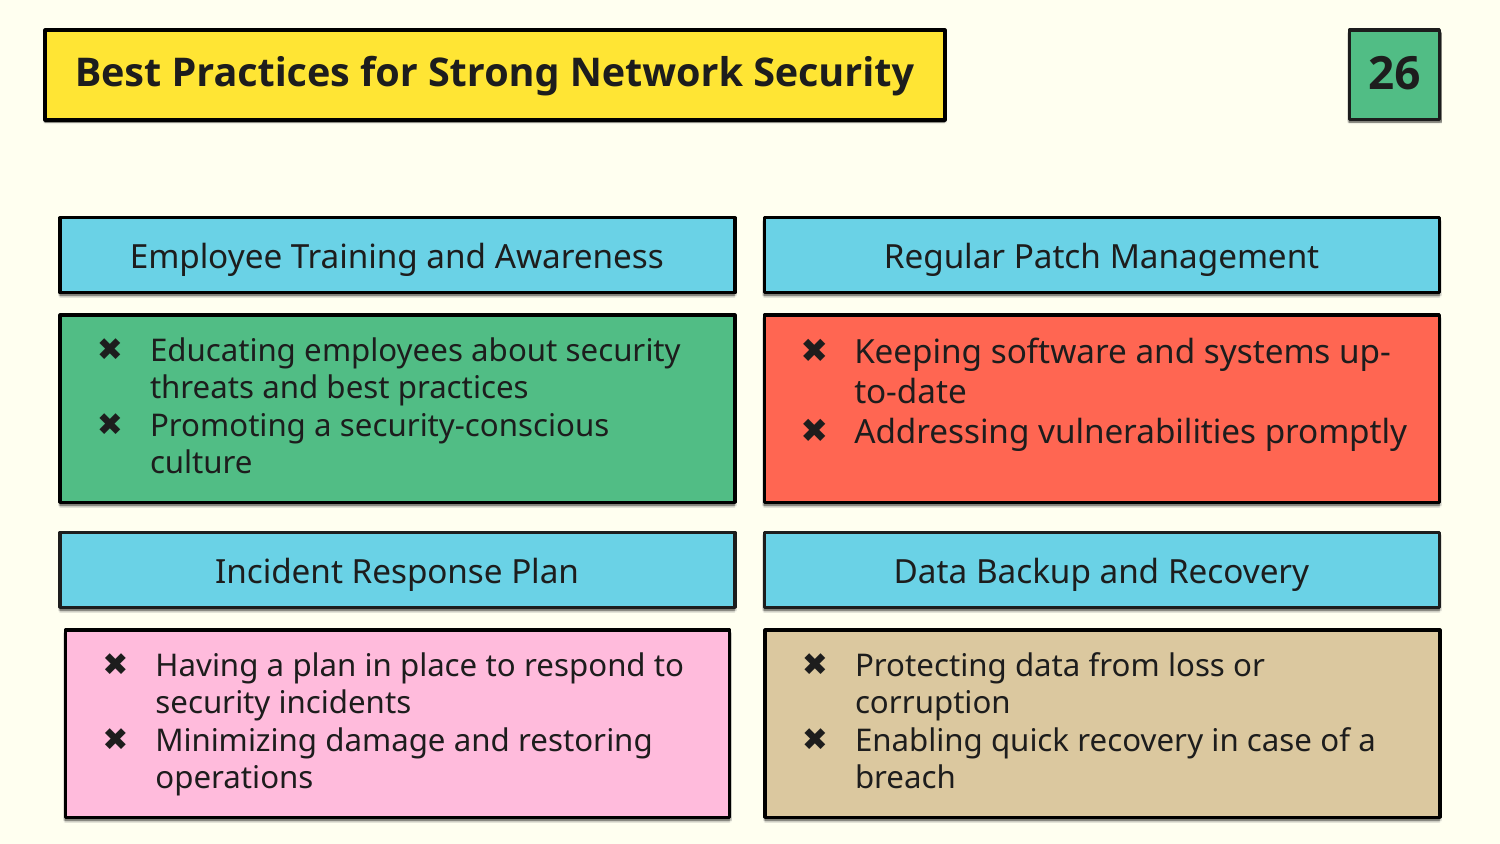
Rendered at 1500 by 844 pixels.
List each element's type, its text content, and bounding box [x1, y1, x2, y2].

list Keeping software and systems up-to-date Addressing vulnerabilities promptly [764, 315, 1440, 503]
subtitle Data Backup and Recovery [764, 532, 1440, 608]
subtitle Incident Response Plan [60, 532, 735, 608]
title Best Practices for Strong Network Security [45, 30, 945, 120]
list Educating employees about security threats and best practices Promoting a security-conscious culture [60, 315, 735, 503]
subtitle Regular Patch Management [764, 217, 1440, 293]
list Protecting data from loss or corruption Enabling quick recovery in case of a breach [765, 630, 1440, 818]
subtitle Employee Training and Awareness [60, 217, 735, 293]
list Having a plan in place to respond to security incidents Minimizing damage and restoring operations [65, 630, 730, 818]
